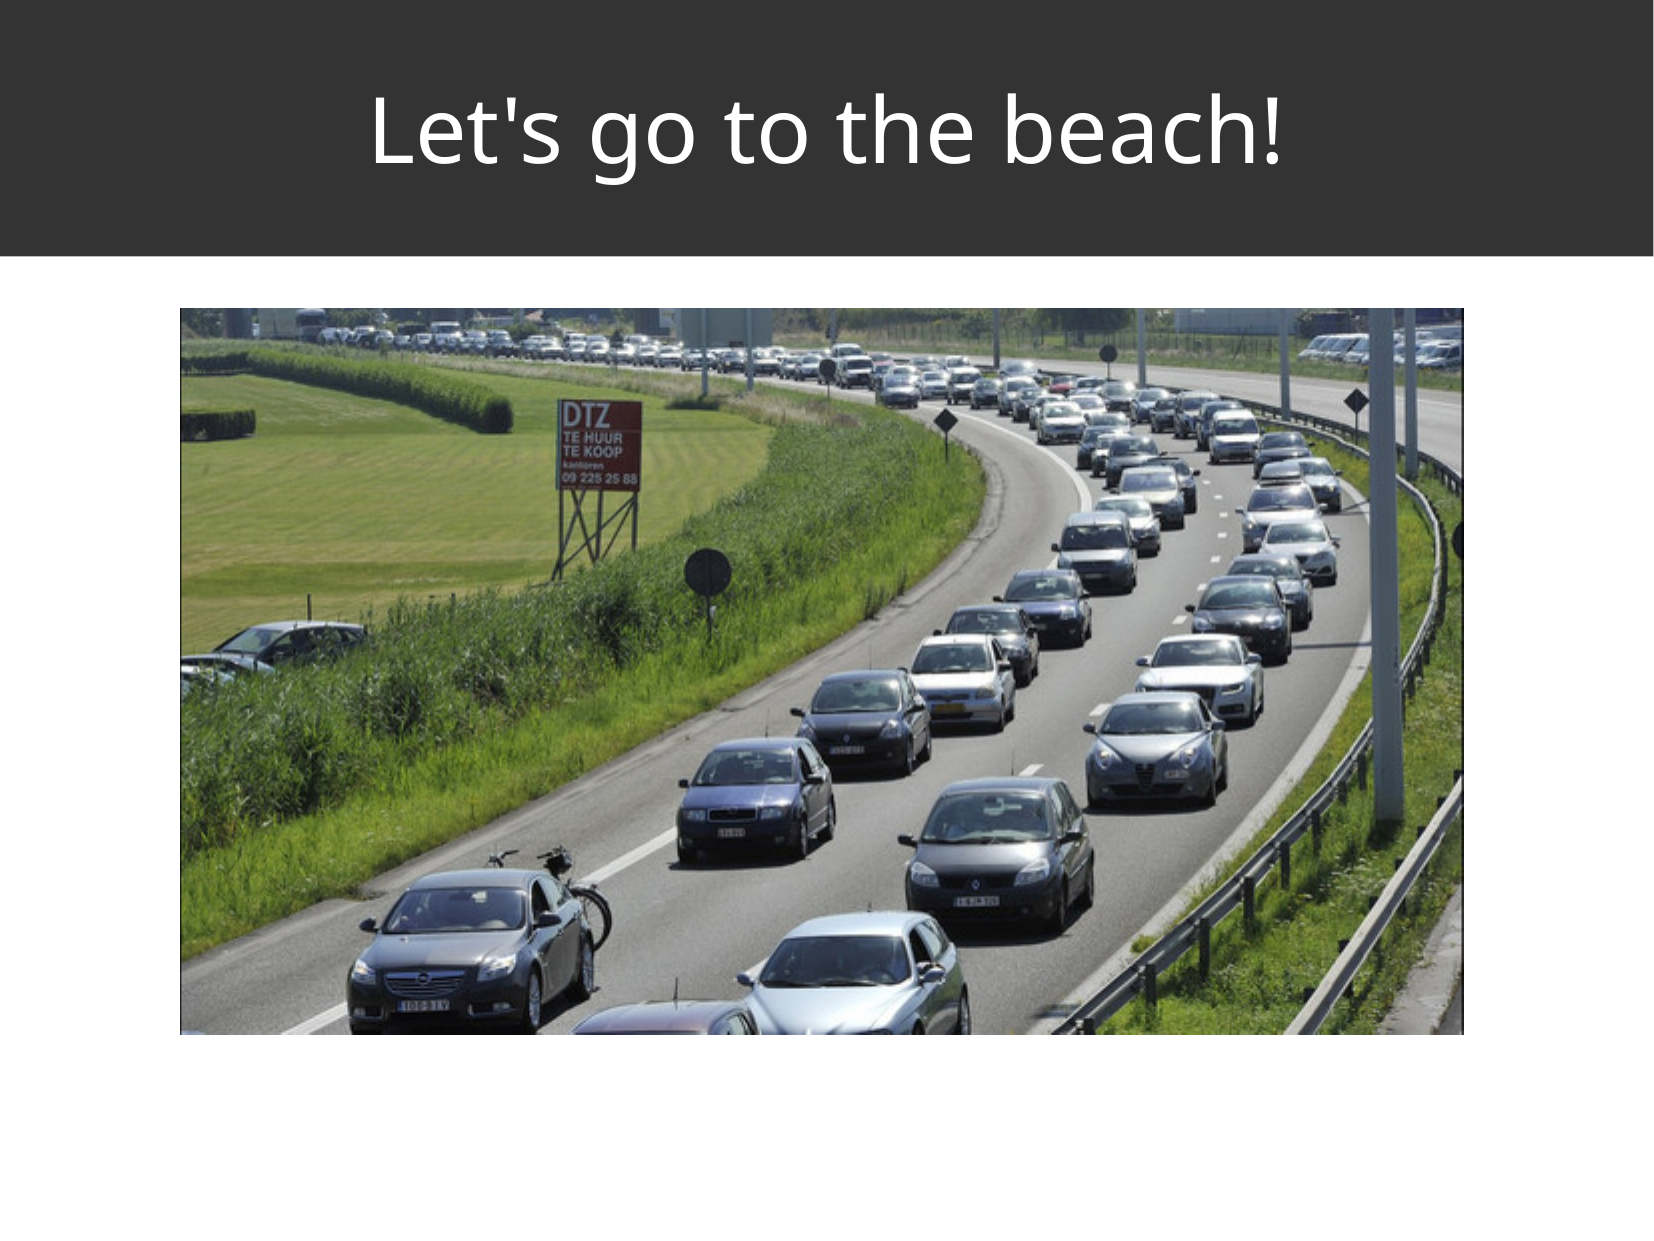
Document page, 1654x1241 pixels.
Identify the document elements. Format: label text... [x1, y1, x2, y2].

picture [180, 308, 1464, 1036]
title Let's go to the beach! [0, 0, 1654, 257]
